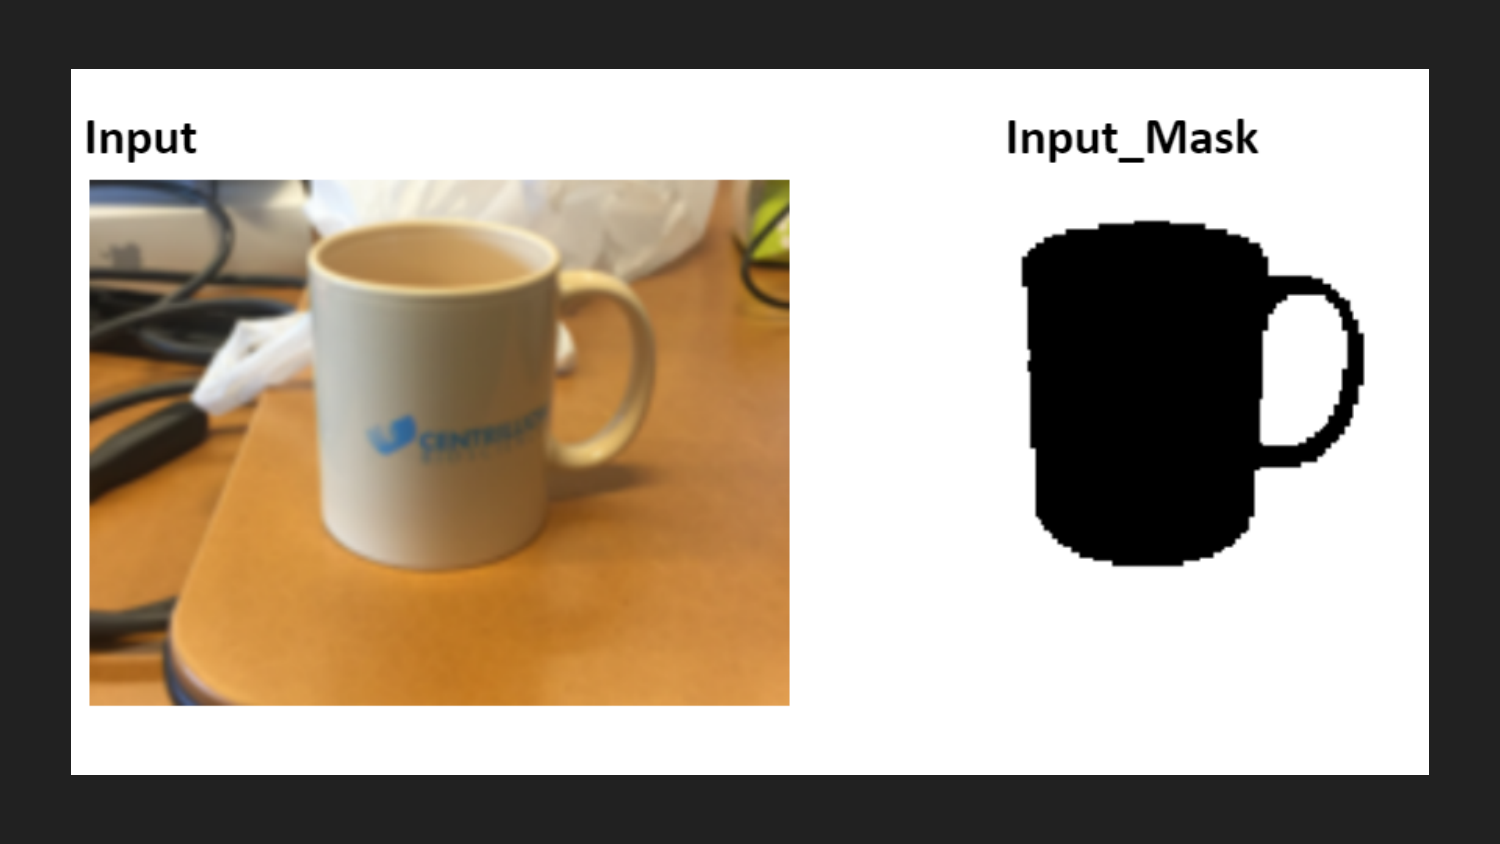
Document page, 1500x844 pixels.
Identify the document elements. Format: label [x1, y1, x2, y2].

picture [71, 69, 1429, 775]
